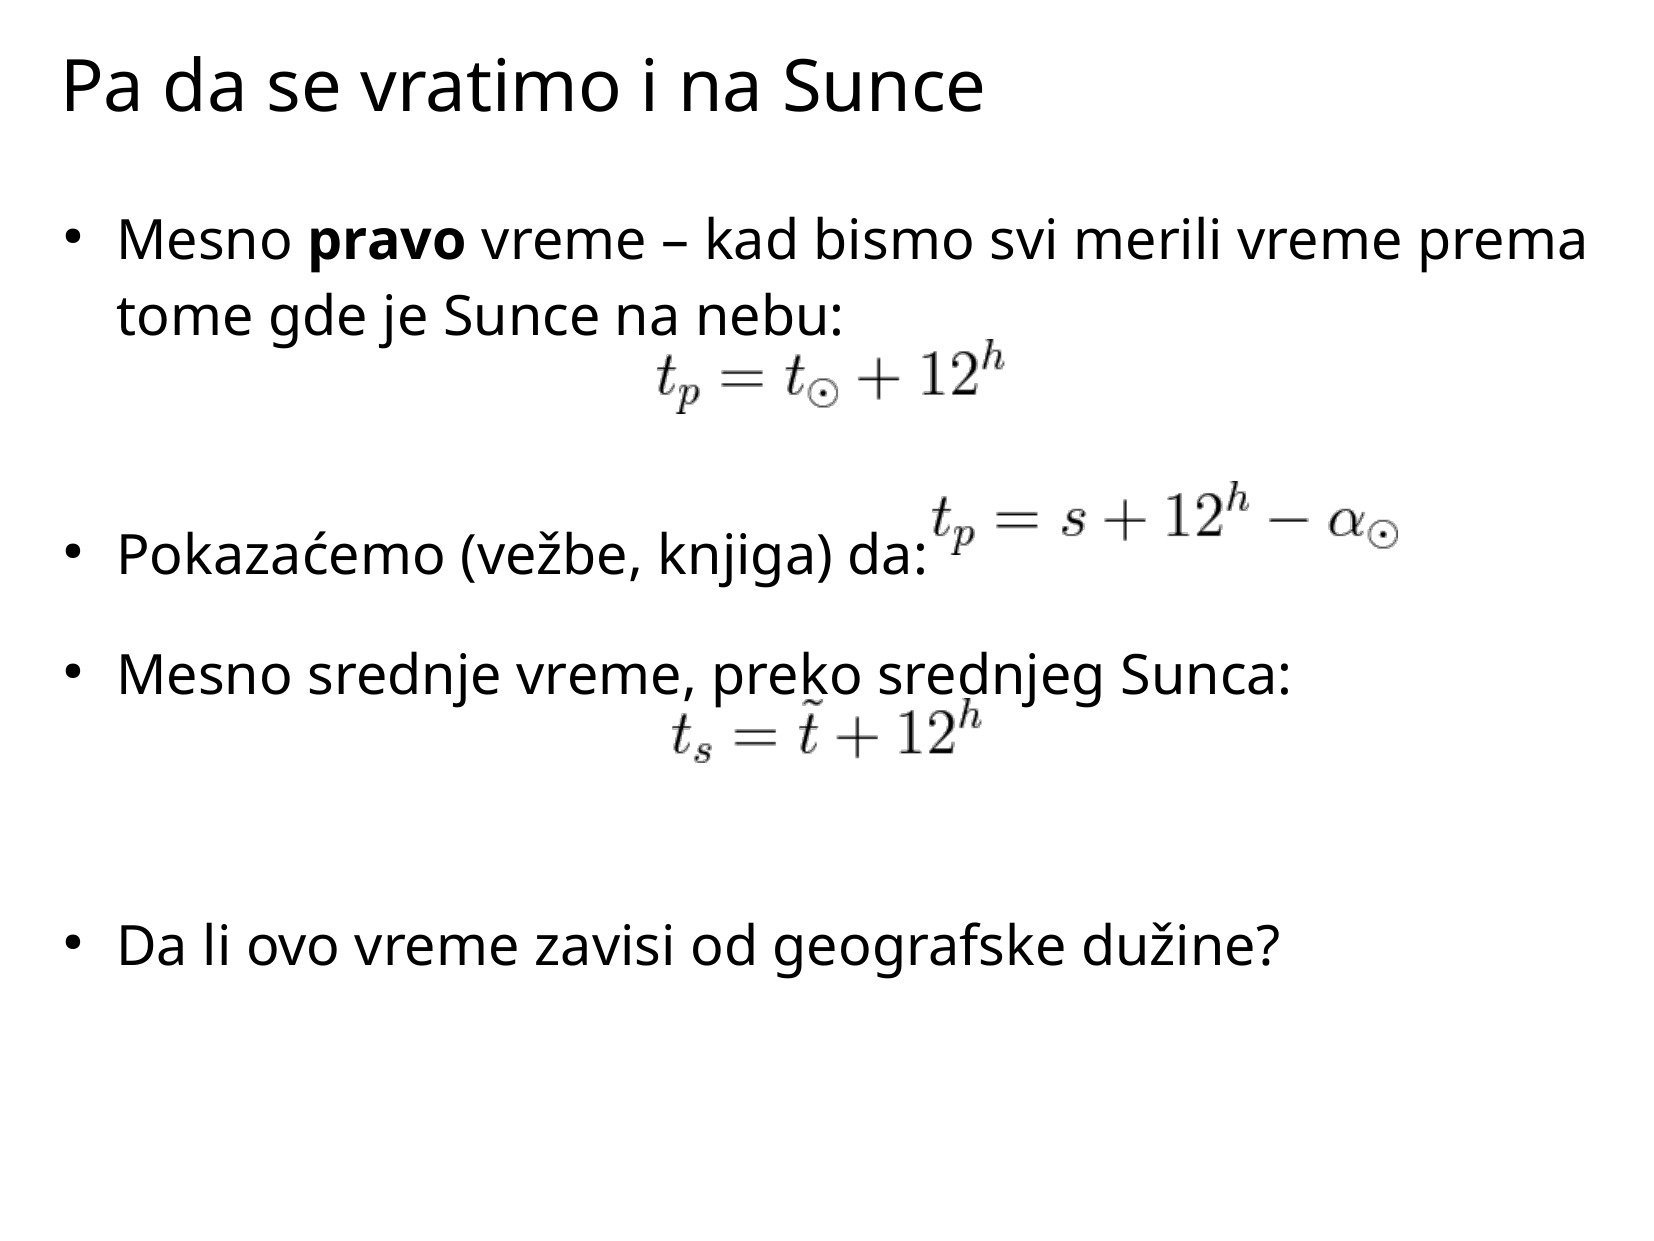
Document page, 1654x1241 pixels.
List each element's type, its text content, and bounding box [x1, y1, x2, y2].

picture [656, 339, 1006, 414]
title Pa da se vratimo i na Sunce [59, 17, 1648, 150]
list Mesno pravo vreme – kad bismo svi merili vreme prema tome gde je Sunce na nebu: Pokazaćemo (vežbe, knjiga) da: Mesno srednje vreme, preko srednjeg Sunca: Da li ovo vreme zavisi od geografske dužine? [45, 199, 1635, 1173]
picture [931, 481, 1398, 556]
picture [671, 698, 983, 763]
